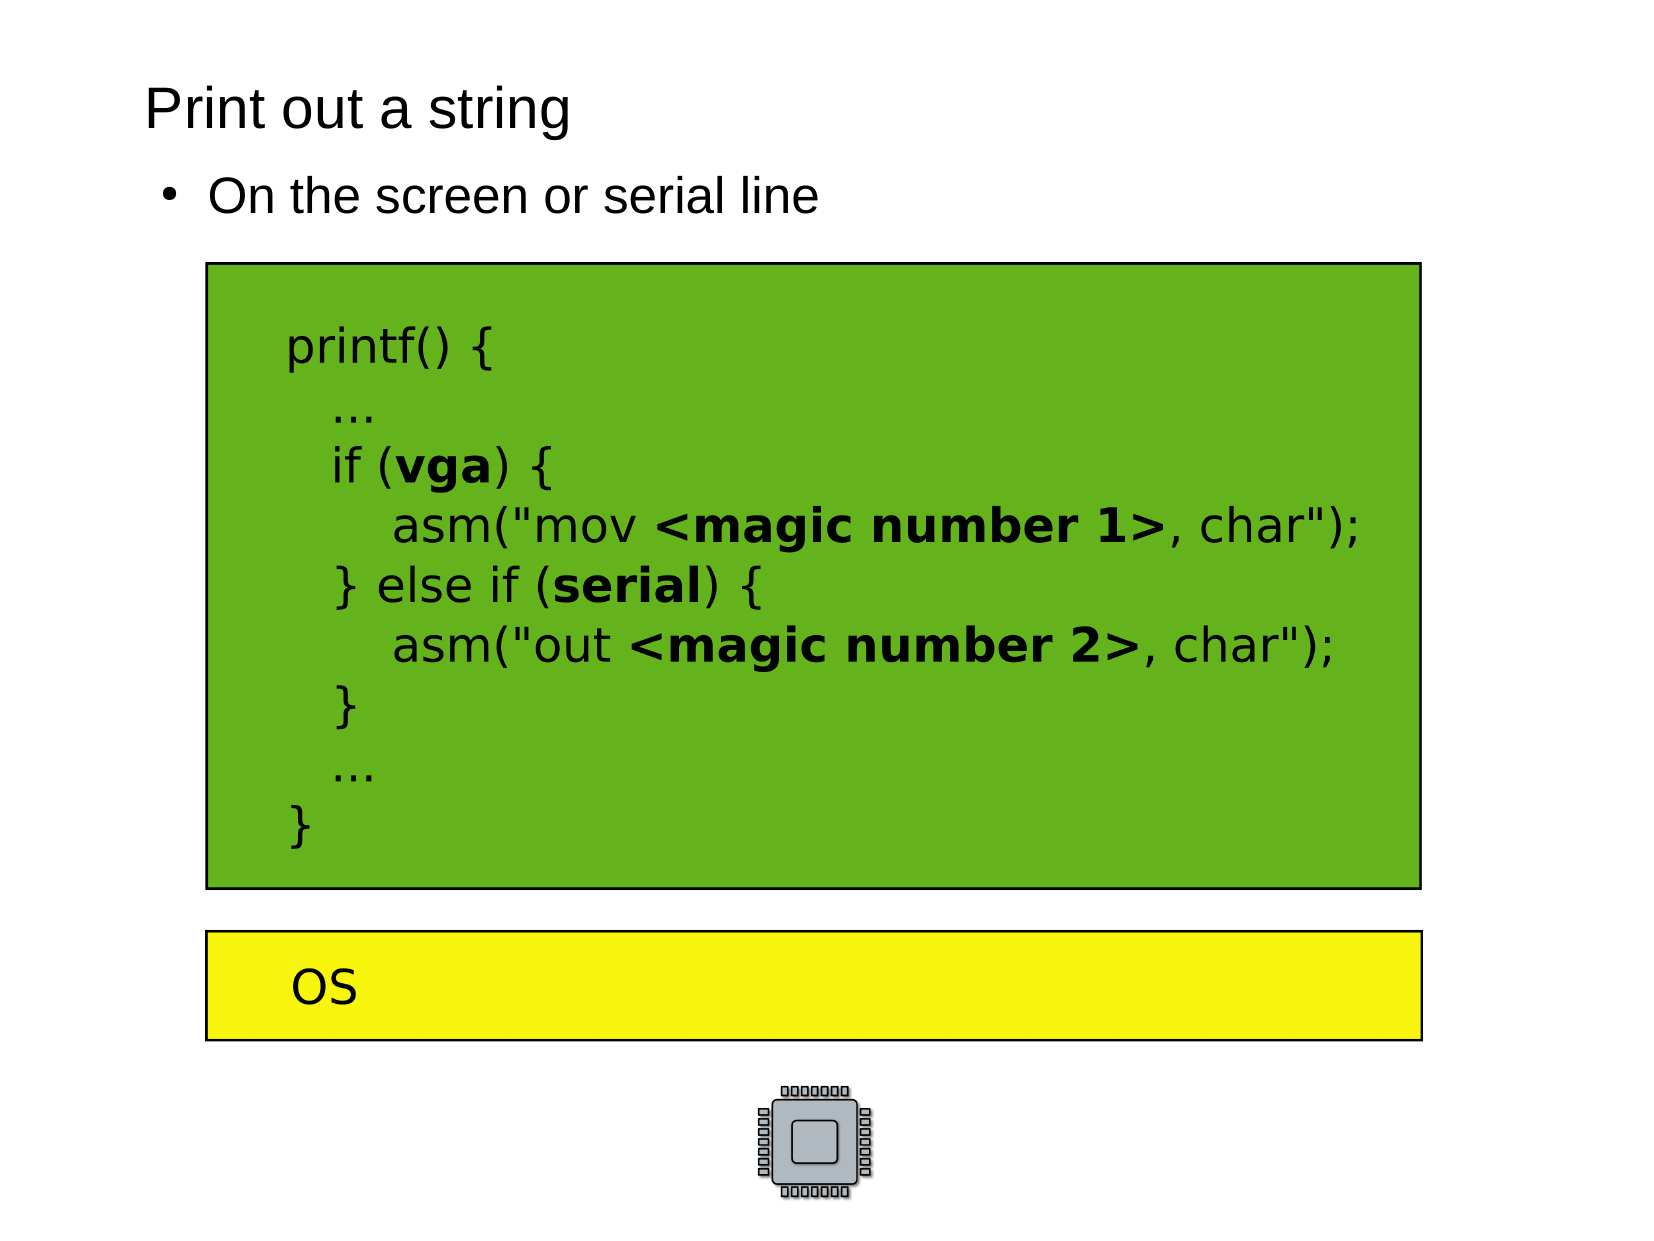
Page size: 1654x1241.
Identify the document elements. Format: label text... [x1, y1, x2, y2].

list Print out a string On the screen or serial line [82, 75, 1576, 226]
picture [205, 262, 1423, 1209]
